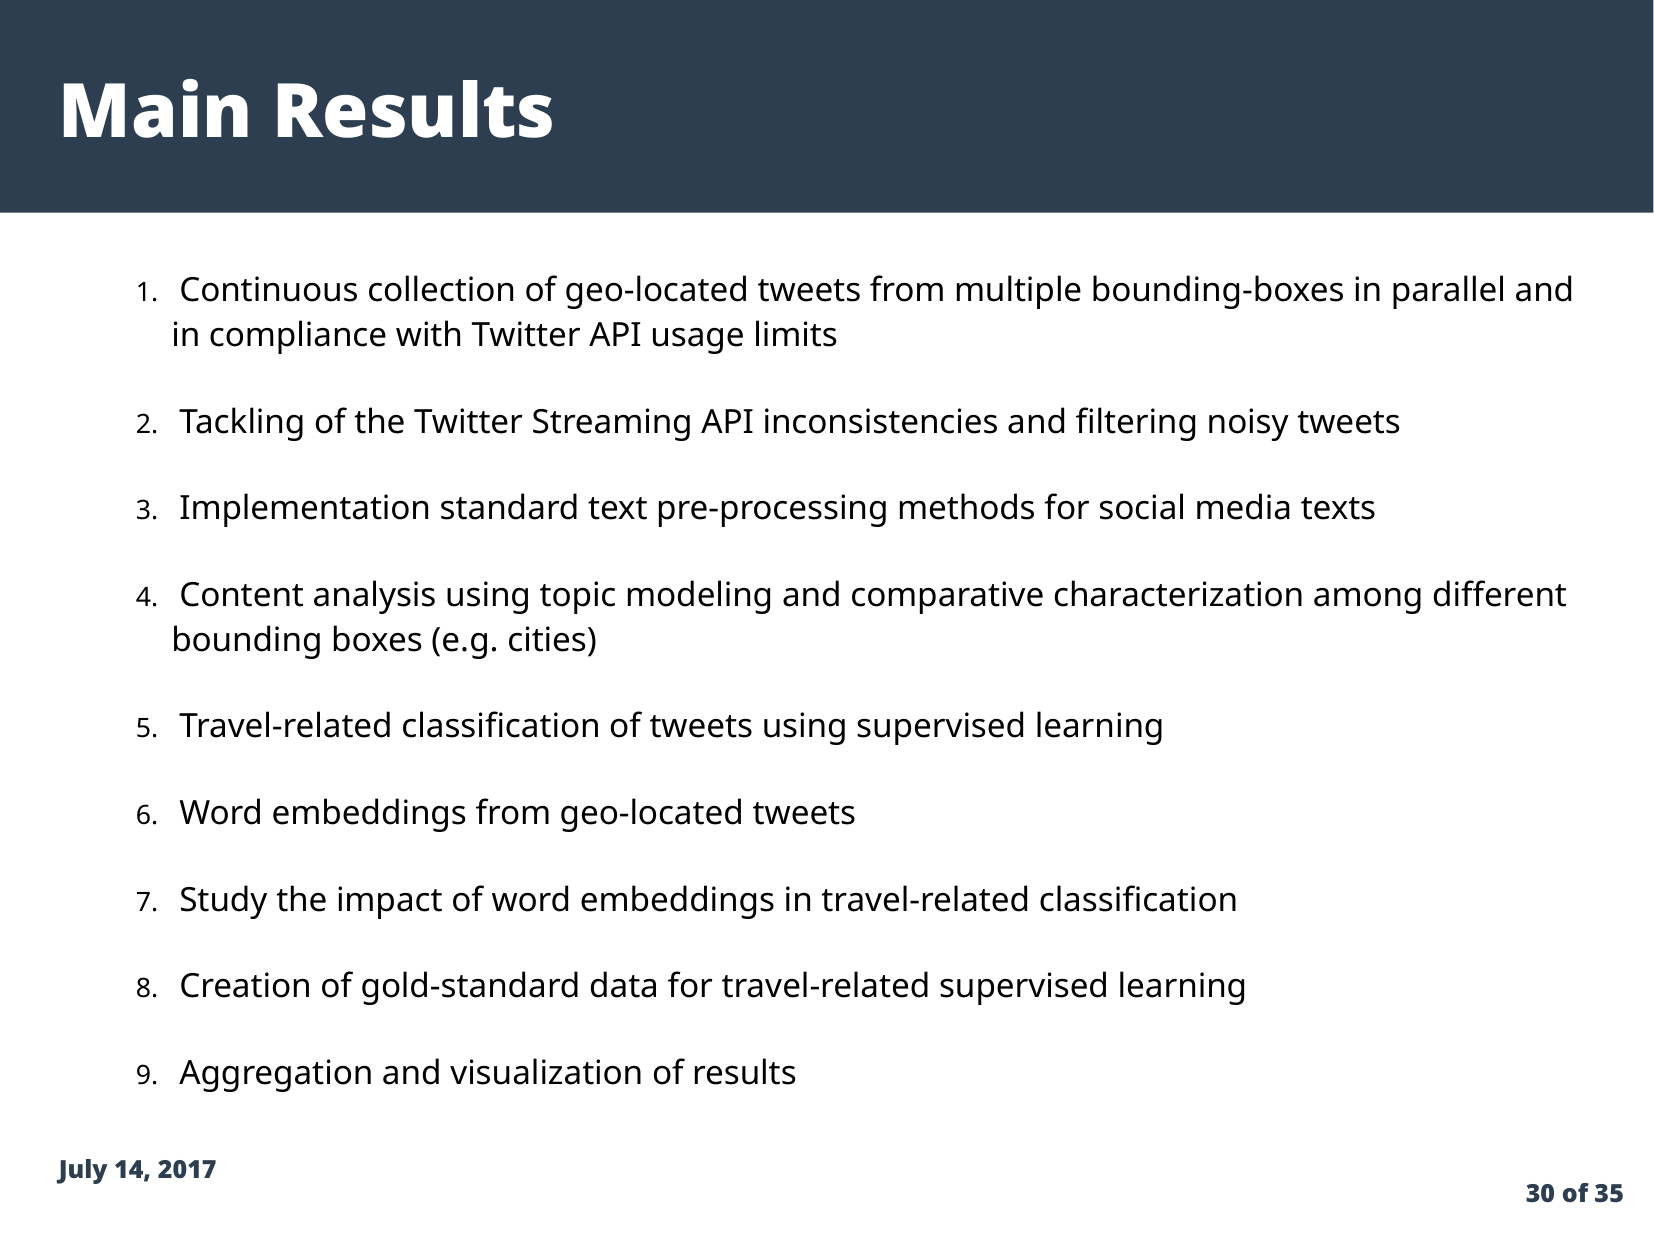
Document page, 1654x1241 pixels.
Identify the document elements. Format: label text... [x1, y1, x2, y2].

text_box Continuous collection of geo-located tweets from multiple bounding-boxes in parallel and in compliance with Twitter API usage limits Tackling of the Twitter Streaming API inconsistencies and filtering noisy tweets Implementation standard text pre-processing methods for social media texts Content analysis using topic modeling and comparative characterization among different bounding boxes (e.g. cities) Travel-related classification of tweets using supervised learning Word embeddings from geo-located tweets Study the impact of word embeddings in travel-related classification Creation of gold-standard data for travel-related supervised learning Aggregation and visualization of results [82, 265, 1595, 1111]
title Main Results [59, 29, 1595, 187]
